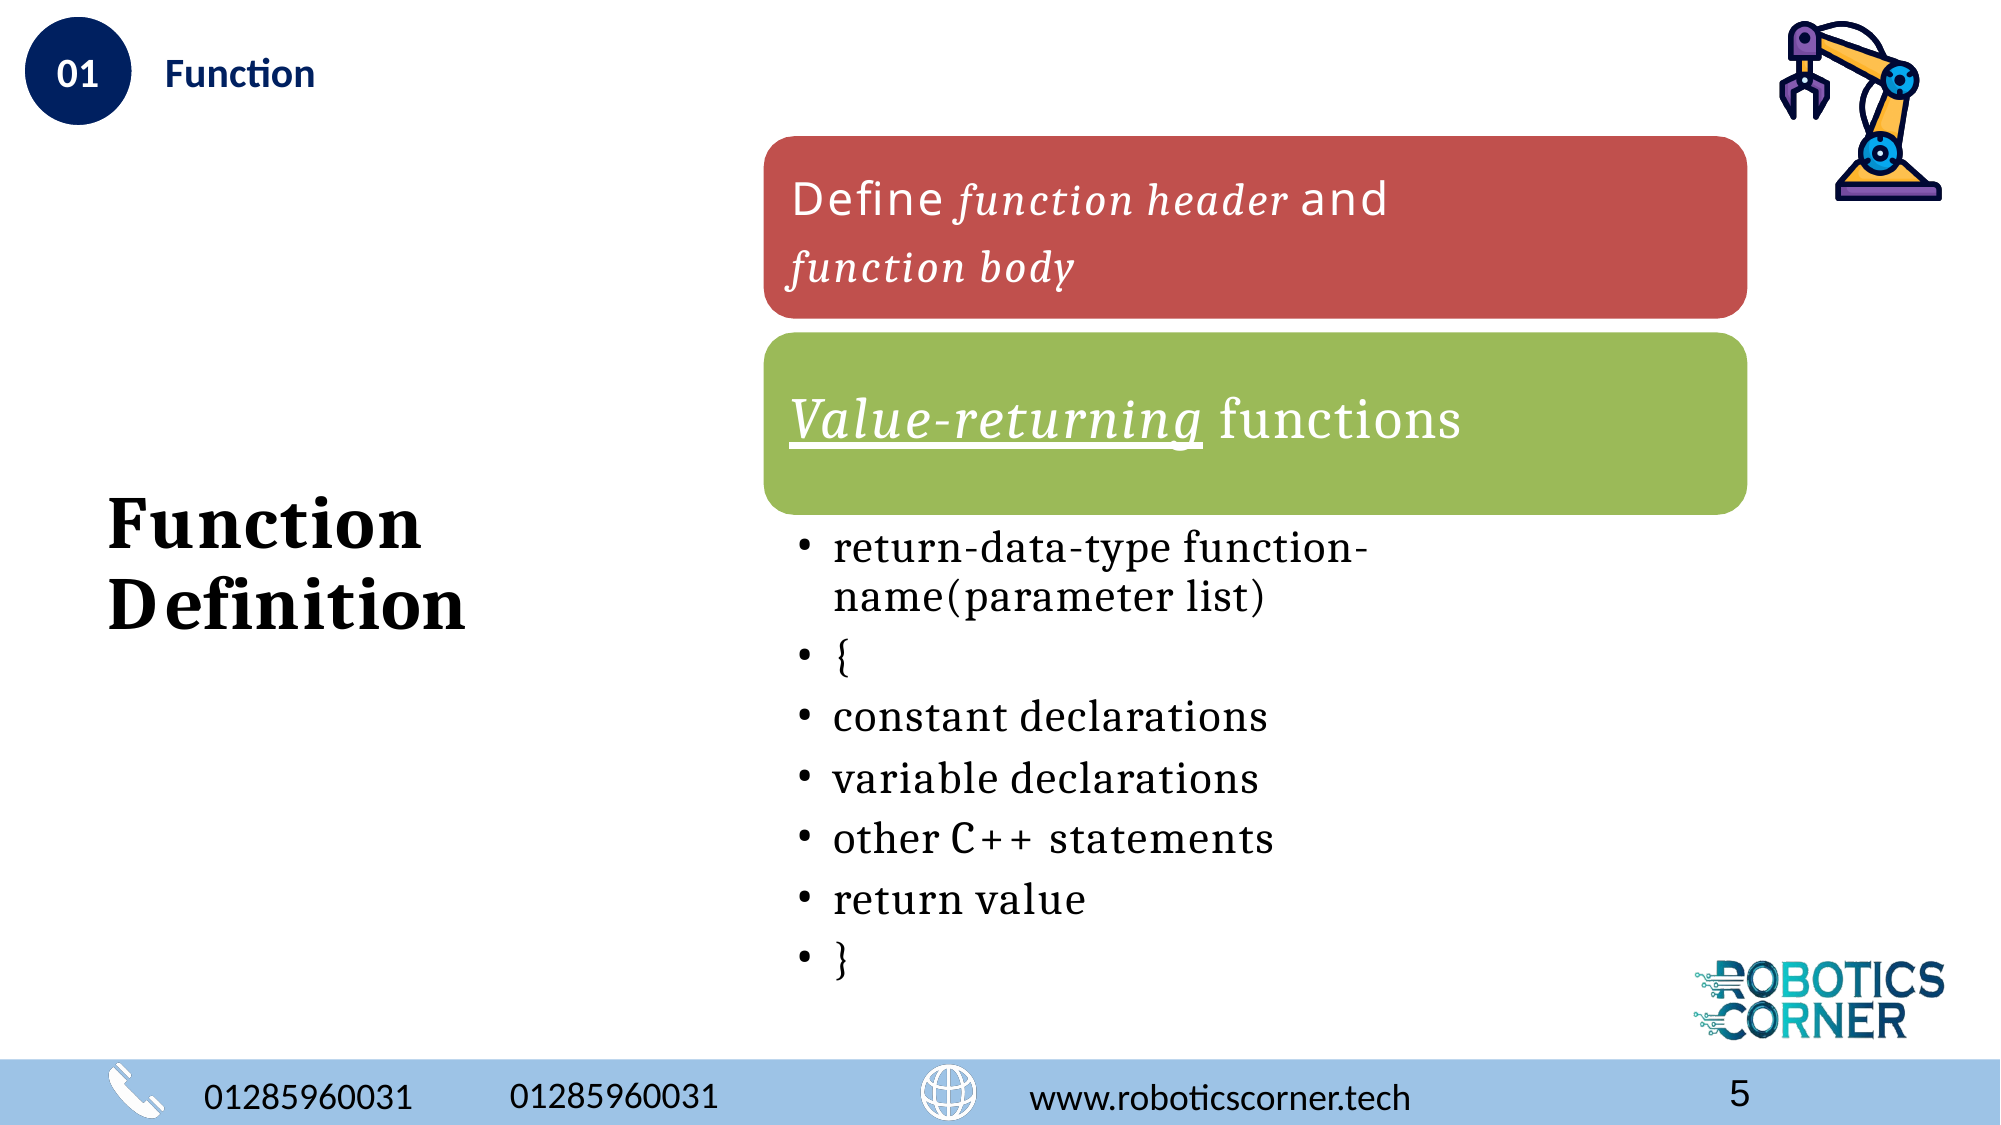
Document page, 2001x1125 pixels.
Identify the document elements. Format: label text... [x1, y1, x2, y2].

text_box Function [150, 38, 622, 103]
text_box [1527, 136, 1748, 319]
text_box return-data-type function- name(parameter list) { constant declarations variable declarations other C++ statements return value } [793, 513, 1560, 984]
title Define function header and function body [789, 128, 1527, 319]
picture [1771, 21, 1950, 201]
text_box [763, 136, 789, 318]
picture [103, 1057, 170, 1124]
text_box <number> [1714, 1065, 1916, 1125]
picture [915, 1059, 981, 1125]
text_box Function Definition [105, 469, 571, 645]
text_box [763, 332, 1748, 515]
text_box 01 [22, 14, 134, 128]
text_box Value-returning functions [787, 377, 1769, 451]
picture [1680, 859, 1953, 1125]
